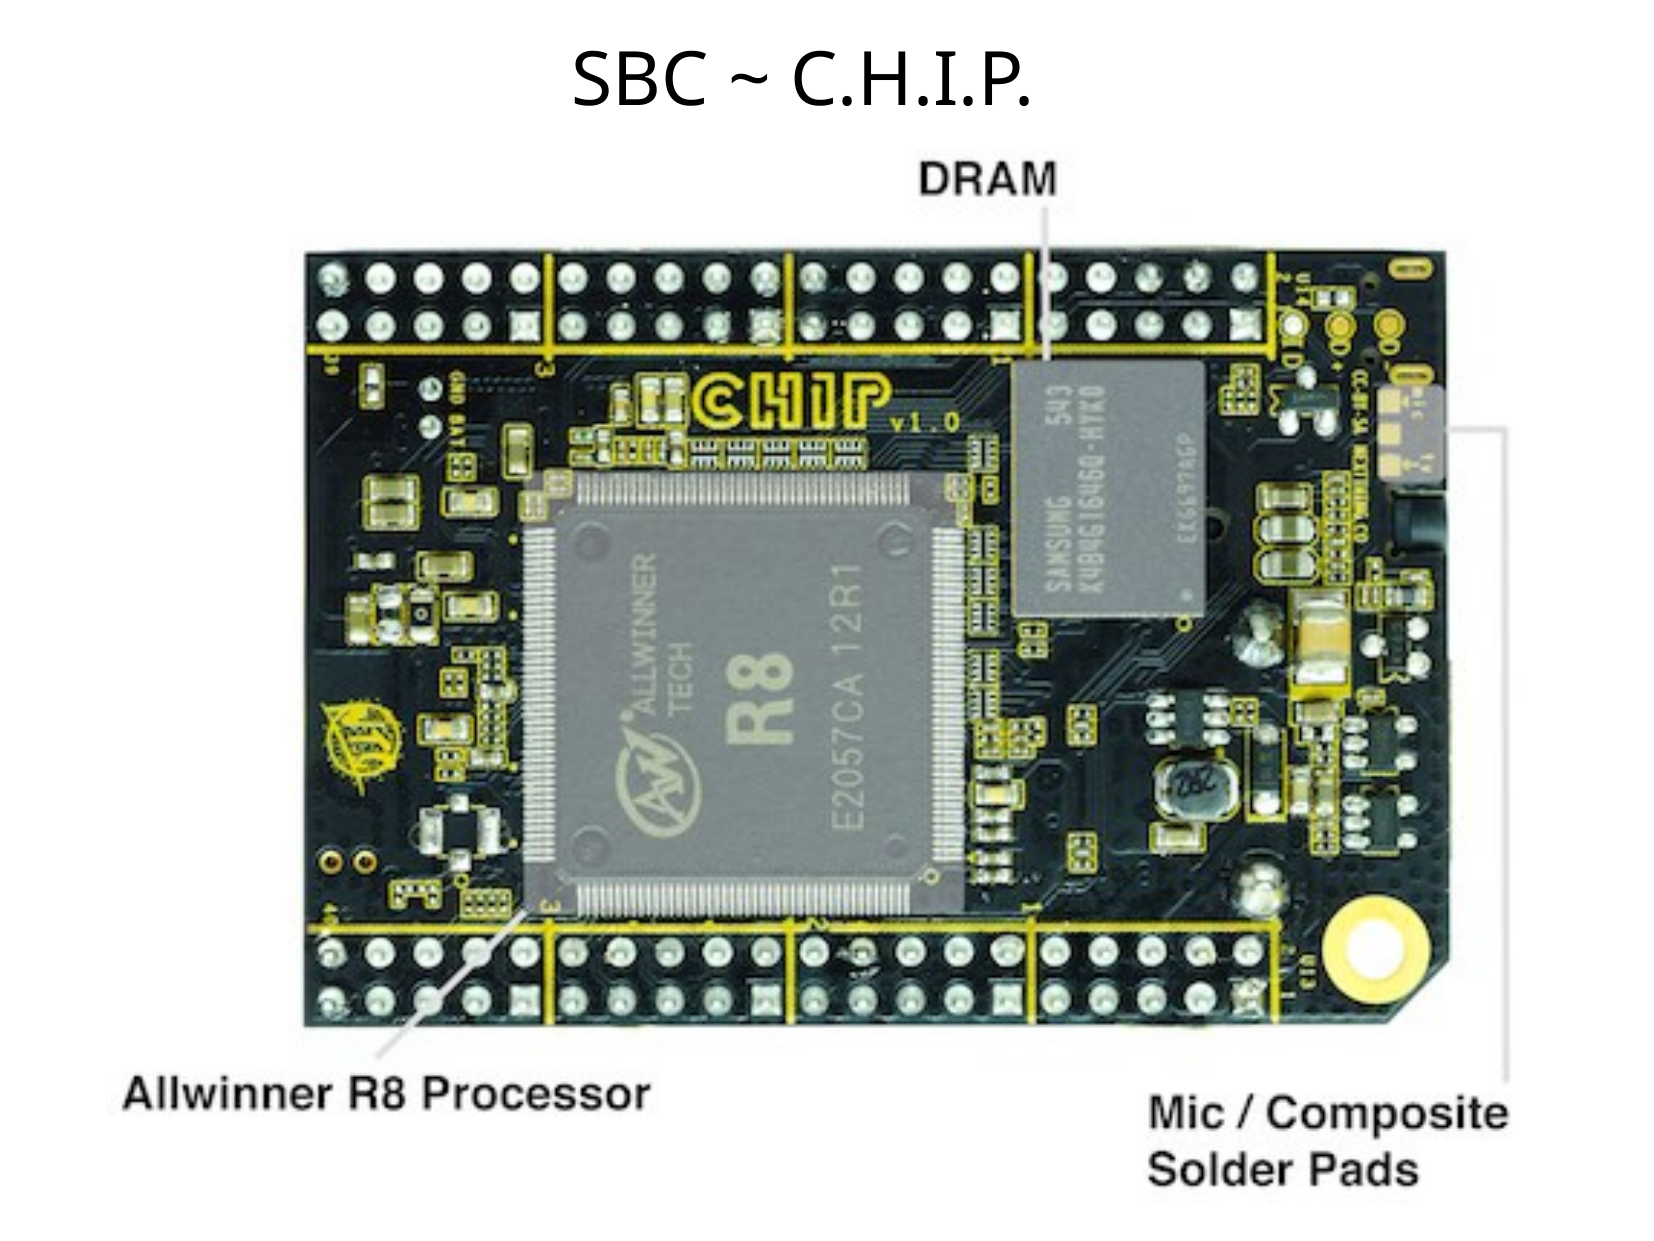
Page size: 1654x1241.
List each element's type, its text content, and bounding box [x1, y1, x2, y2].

title SBC ~ C.H.I.P. [59, 35, 1548, 118]
picture [106, 148, 1548, 1204]
